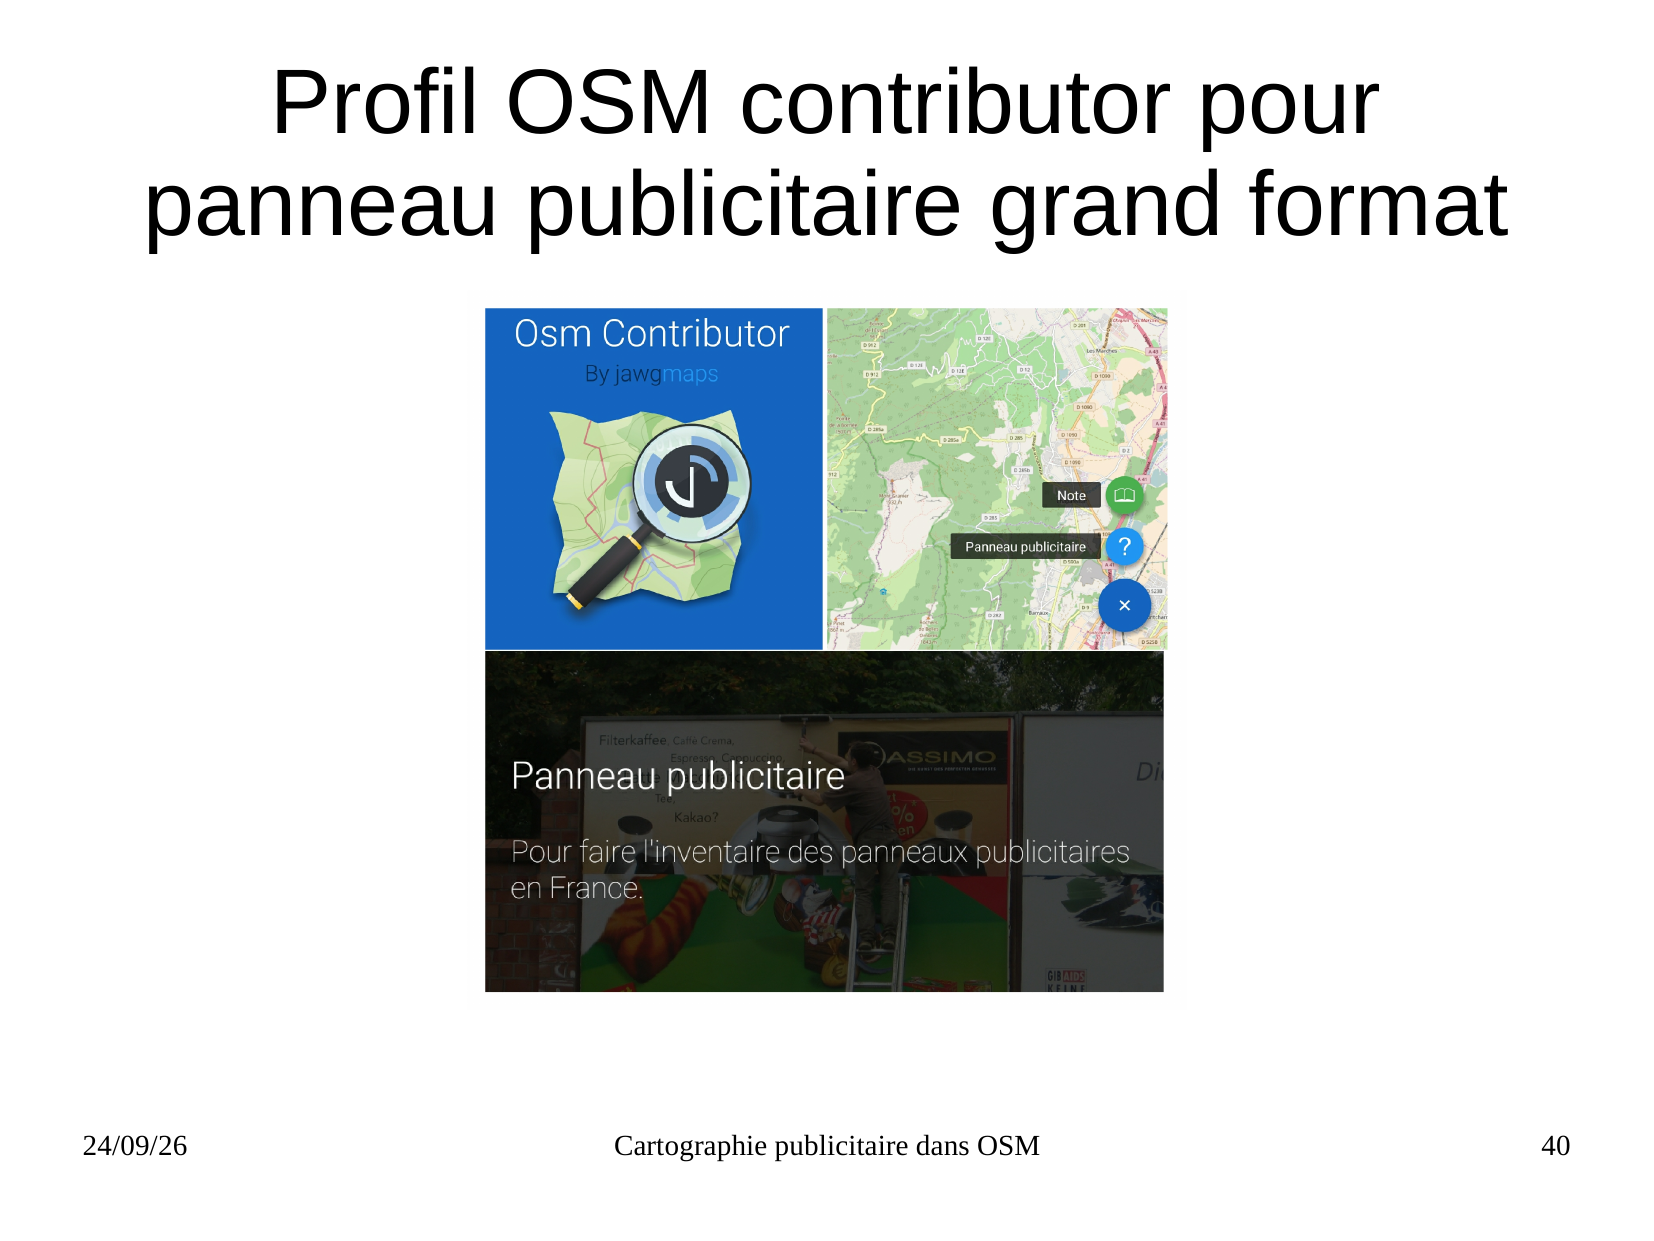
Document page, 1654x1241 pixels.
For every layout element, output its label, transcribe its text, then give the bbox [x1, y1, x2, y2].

picture [467, 290, 1187, 1010]
title Profil OSM contributor pour panneau publicitaire grand format [82, 49, 1571, 257]
